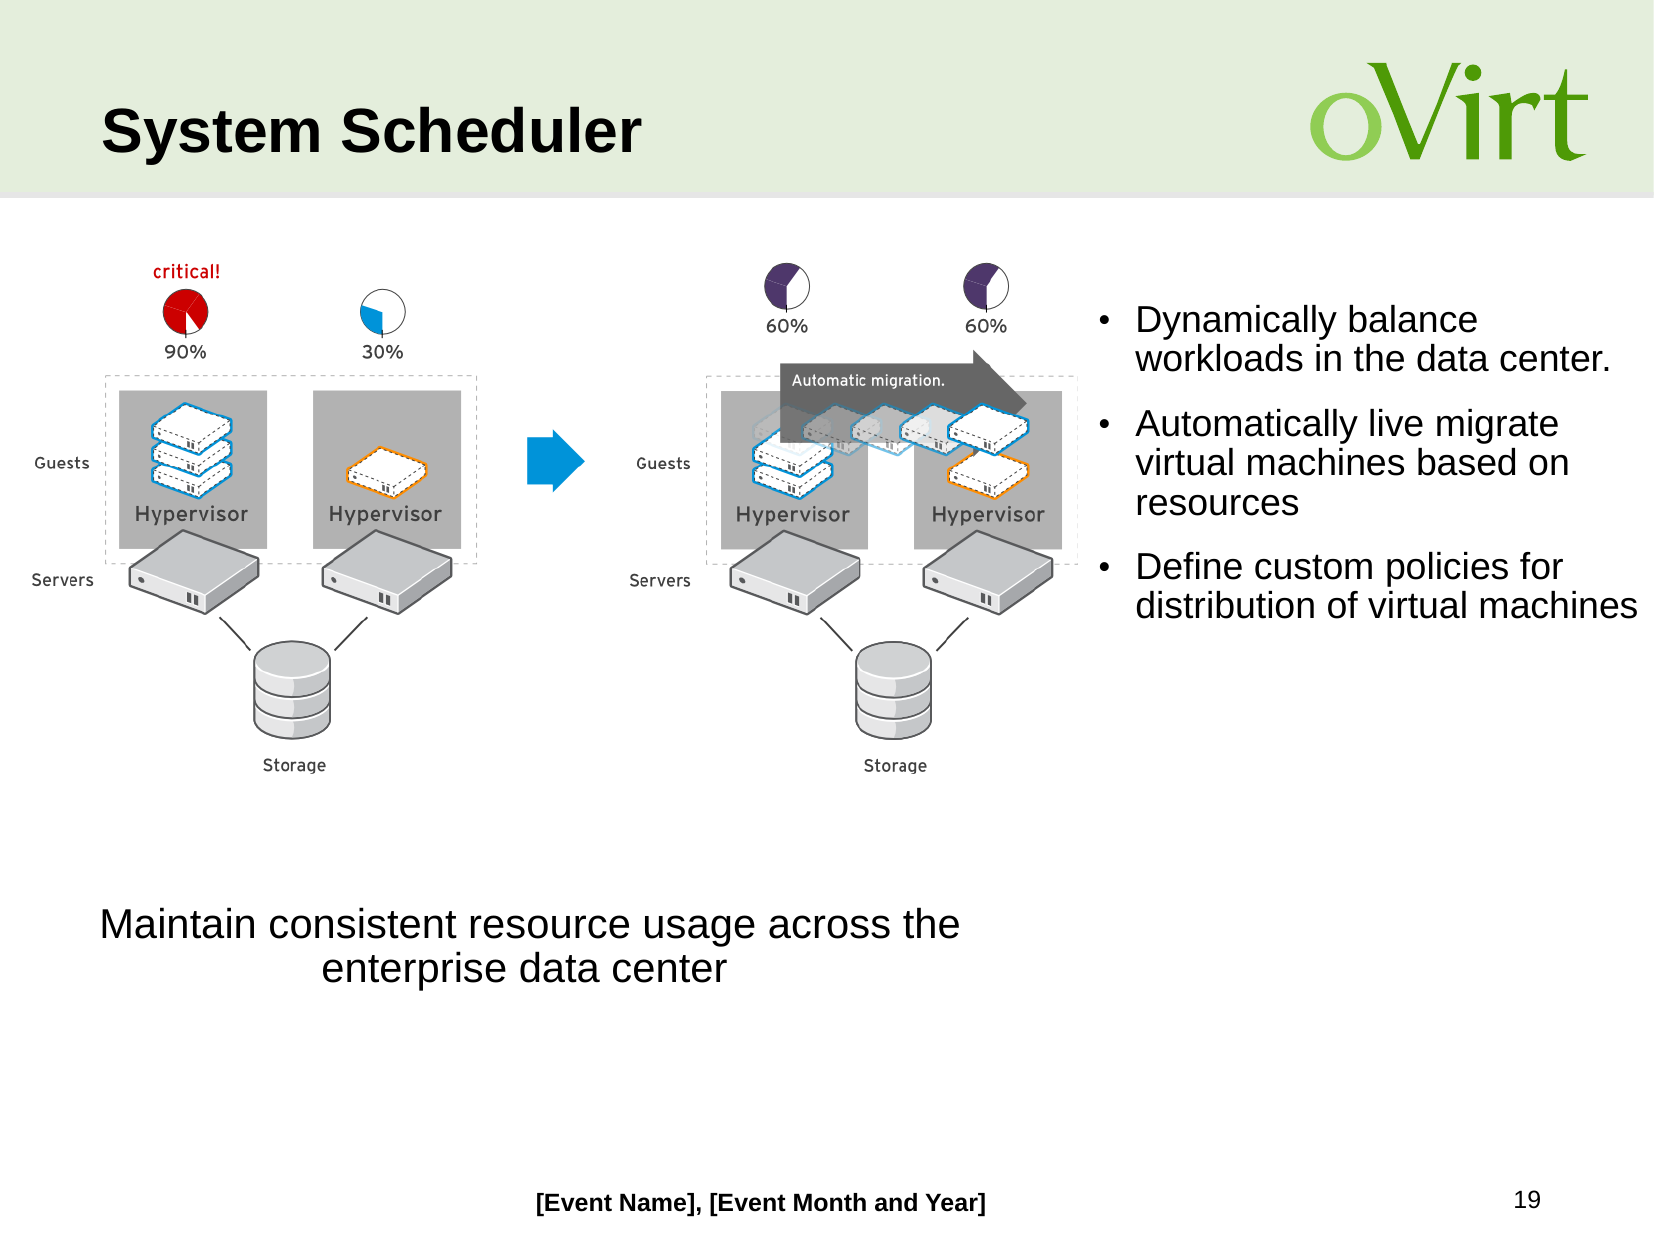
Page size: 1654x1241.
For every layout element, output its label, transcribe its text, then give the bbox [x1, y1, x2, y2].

text_box Dynamically balance workloads in the data center. Automatically live migrate virtual machines based on resources Define custom policies for distribution of virtual machines [1083, 293, 1654, 635]
title System Scheduler [86, 36, 1307, 225]
text_box Maintain consistent resource usage across the enterprise data center [68, 896, 993, 999]
picture [27, 261, 1078, 774]
